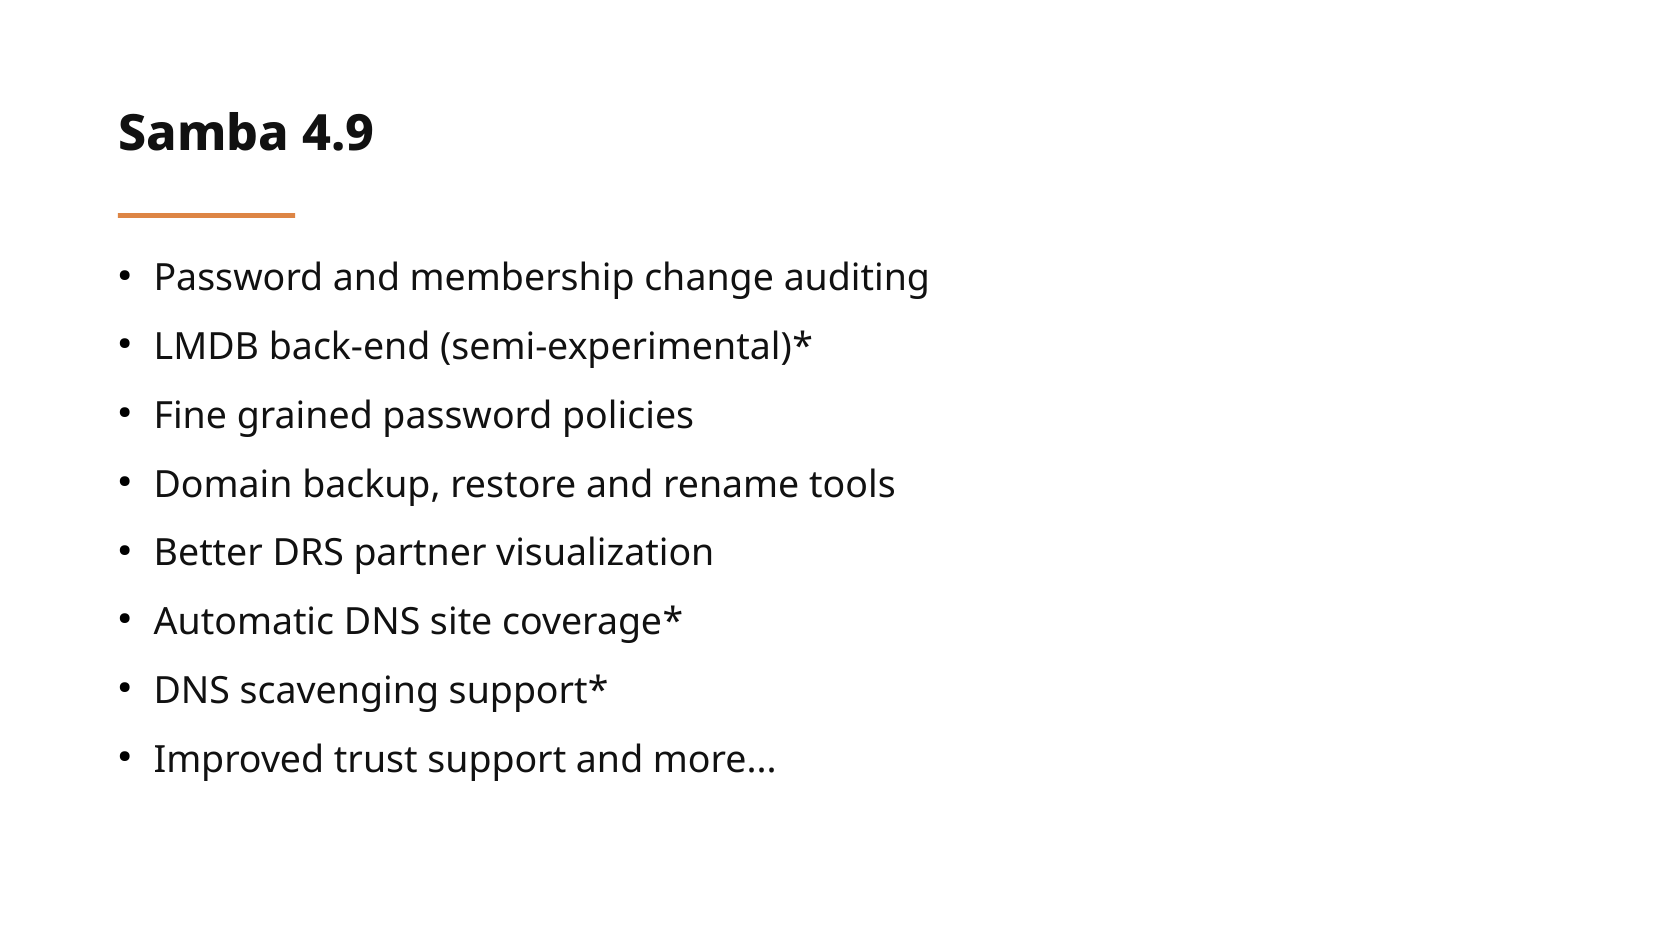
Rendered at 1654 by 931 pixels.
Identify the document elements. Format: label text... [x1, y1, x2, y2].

title Samba 4.9 [118, 105, 1536, 166]
list Password and membership change auditing LMDB back-end (semi-experimental)* Fine grained password policies Domain backup, restore and rename tools Better DRS partner visualization Automatic DNS site coverage* DNS scavenging support* Improved trust support and more... [118, 250, 1536, 800]
